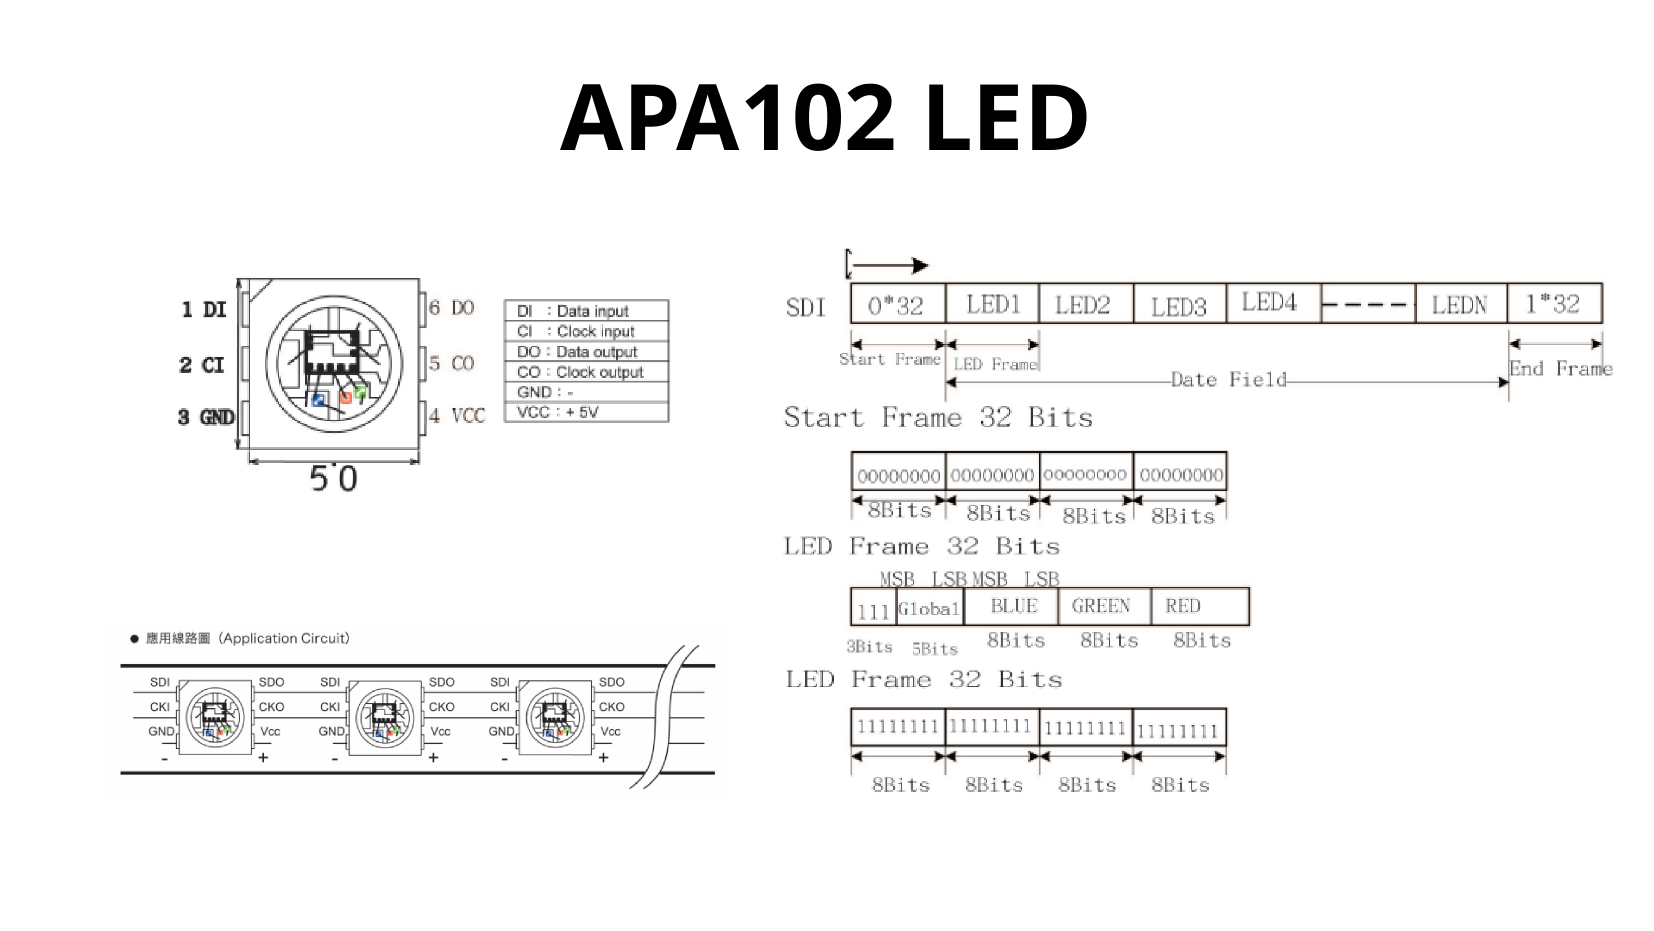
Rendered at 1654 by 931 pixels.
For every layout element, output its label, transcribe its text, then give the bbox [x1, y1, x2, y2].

picture [106, 625, 727, 800]
picture [153, 267, 686, 497]
picture [767, 236, 1642, 799]
title APA102 LED [82, 37, 1571, 193]
